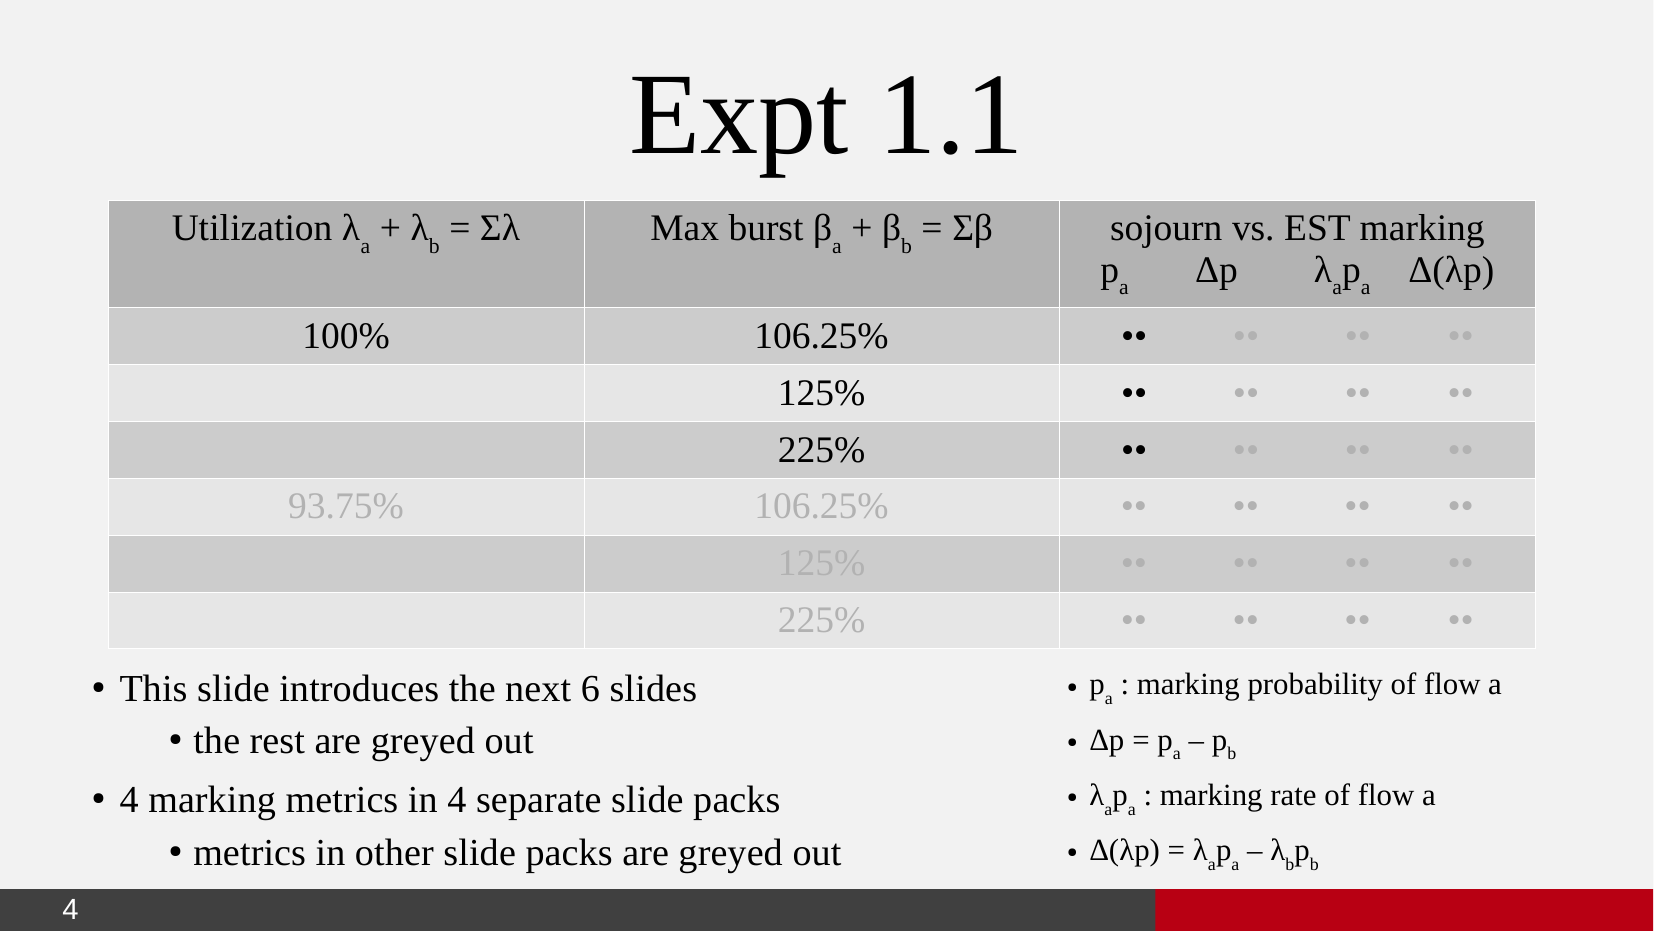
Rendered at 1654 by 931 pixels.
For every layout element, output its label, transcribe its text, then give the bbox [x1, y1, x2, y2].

table_cell •• •• •• •• [1060, 365, 1535, 421]
table_cell •• •• •• •• [1060, 479, 1535, 535]
list pa : marking probability of flow a Δp = pa – pb λapa : marking rate of flow a Δ(λp) = λapa – λbpb [1059, 667, 1571, 876]
table_cell [109, 536, 584, 592]
table_cell •• •• •• •• [1060, 422, 1535, 478]
table_header sojourn vs. EST marking pa Δp λapa Δ(λp) [1060, 201, 1535, 307]
table_cell 125% [585, 536, 1059, 592]
table_cell 225% [585, 422, 1059, 478]
title Expt 1.1 [82, 37, 1571, 193]
table_cell 100% [109, 308, 584, 364]
table_cell [109, 593, 584, 648]
table_header Max burst βa + βb = Σβ [585, 201, 1059, 307]
table_cell 125% [585, 365, 1059, 421]
table_cell 93.75% [109, 479, 584, 535]
table_cell 106.25% [585, 479, 1059, 535]
table_cell •• •• •• •• [1060, 593, 1535, 648]
table_cell •• •• •• •• [1060, 308, 1535, 364]
table_cell [109, 365, 584, 421]
list This slide introduces the next 6 slides the rest are greyed out 4 marking metrics in 4 separate slide packs metrics in other slide packs are greyed out [82, 667, 1022, 876]
table_cell •• •• •• •• [1060, 536, 1535, 592]
table_cell [109, 422, 584, 478]
table_cell 106.25% [585, 308, 1059, 364]
table_cell 225% [585, 593, 1059, 648]
table_header Utilization λa + λb = Σλ [109, 201, 584, 307]
